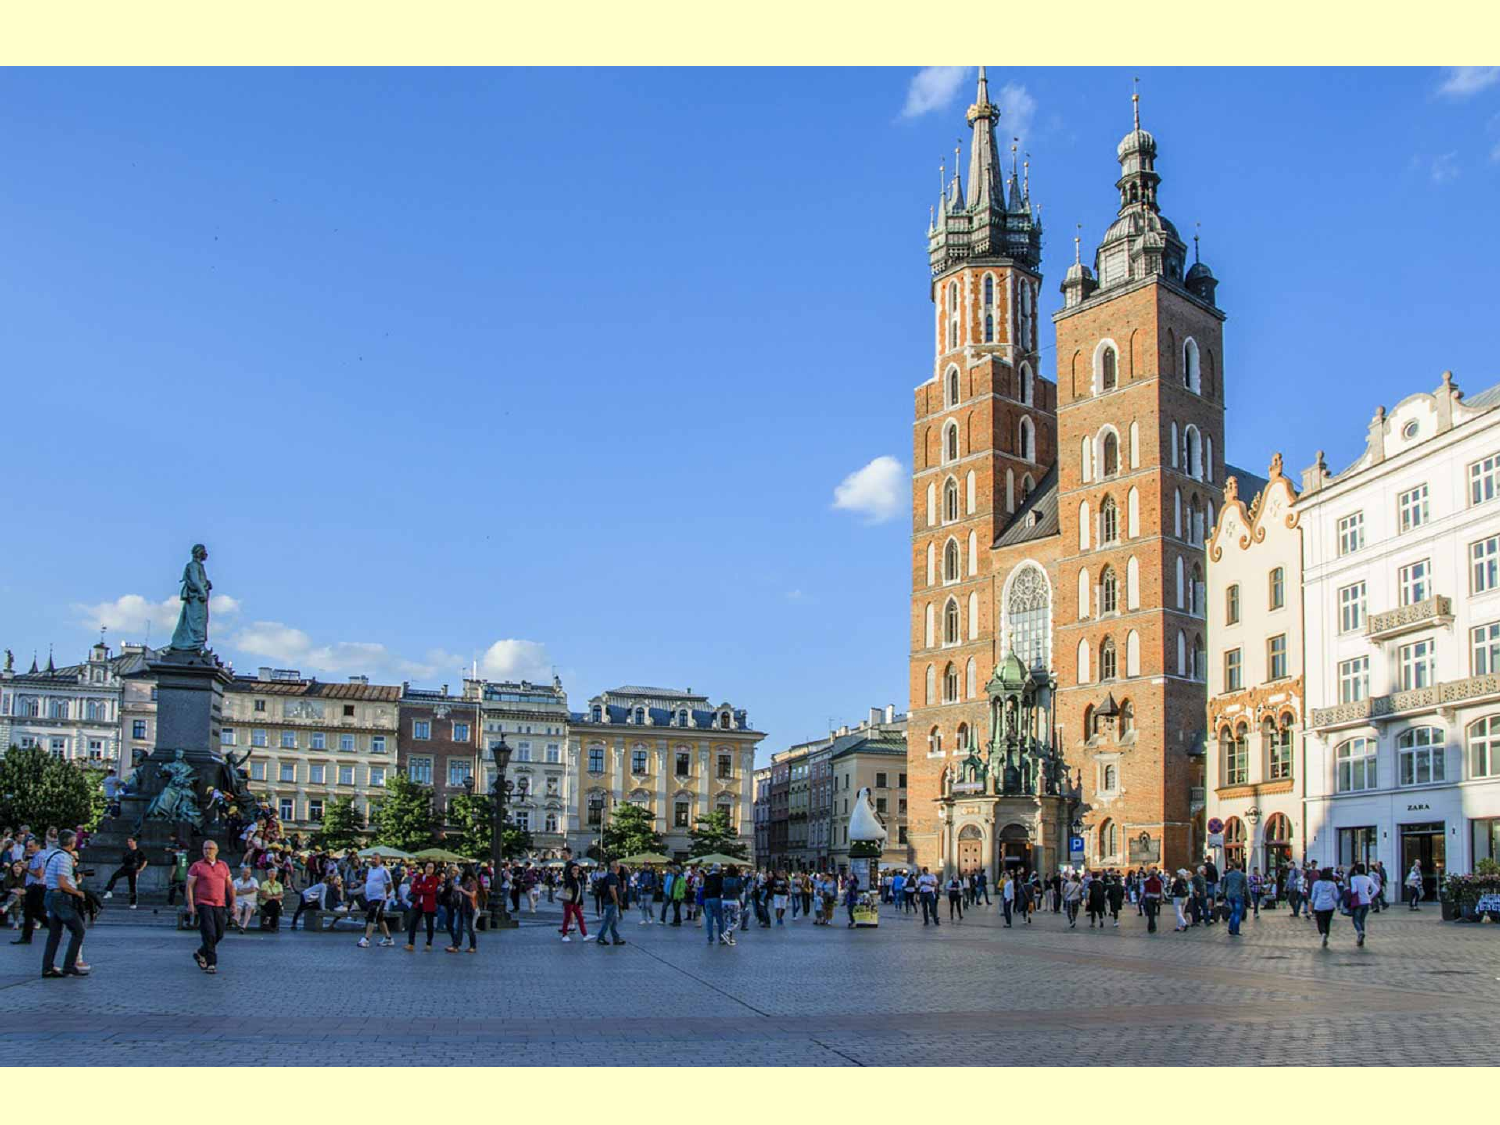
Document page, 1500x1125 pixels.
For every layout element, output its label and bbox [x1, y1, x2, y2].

picture [0, 66, 1500, 1067]
